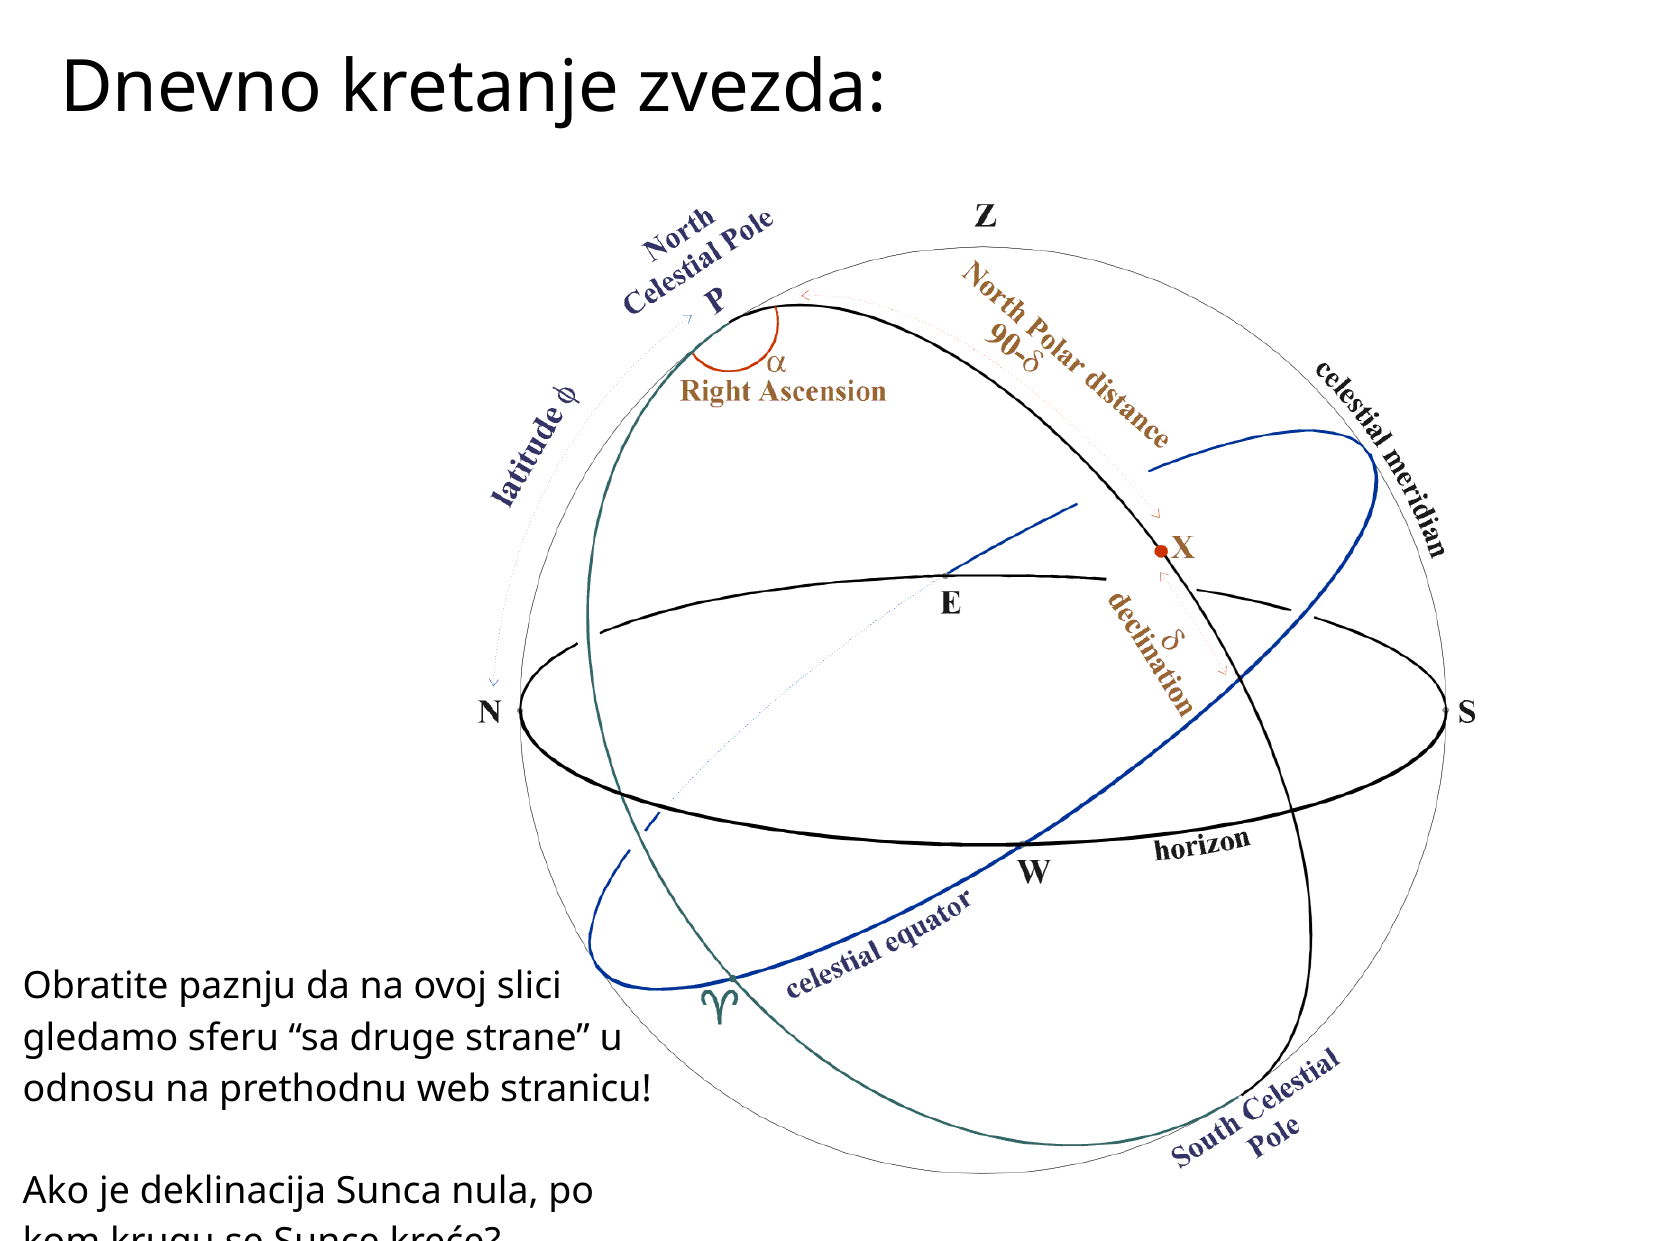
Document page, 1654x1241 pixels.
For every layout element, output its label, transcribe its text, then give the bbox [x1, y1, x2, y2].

title Dnevno kretanje zvezda: [59, 17, 1648, 151]
text_box Obratite paznju da na ovoj slici gledamo sferu “sa druge strane” u odnosu na prethodnu web stranicu! Ako je deklinacija Sunca nula, po kom krugu se Sunce kreće? [7, 951, 683, 1234]
picture [456, 177, 1528, 1237]
